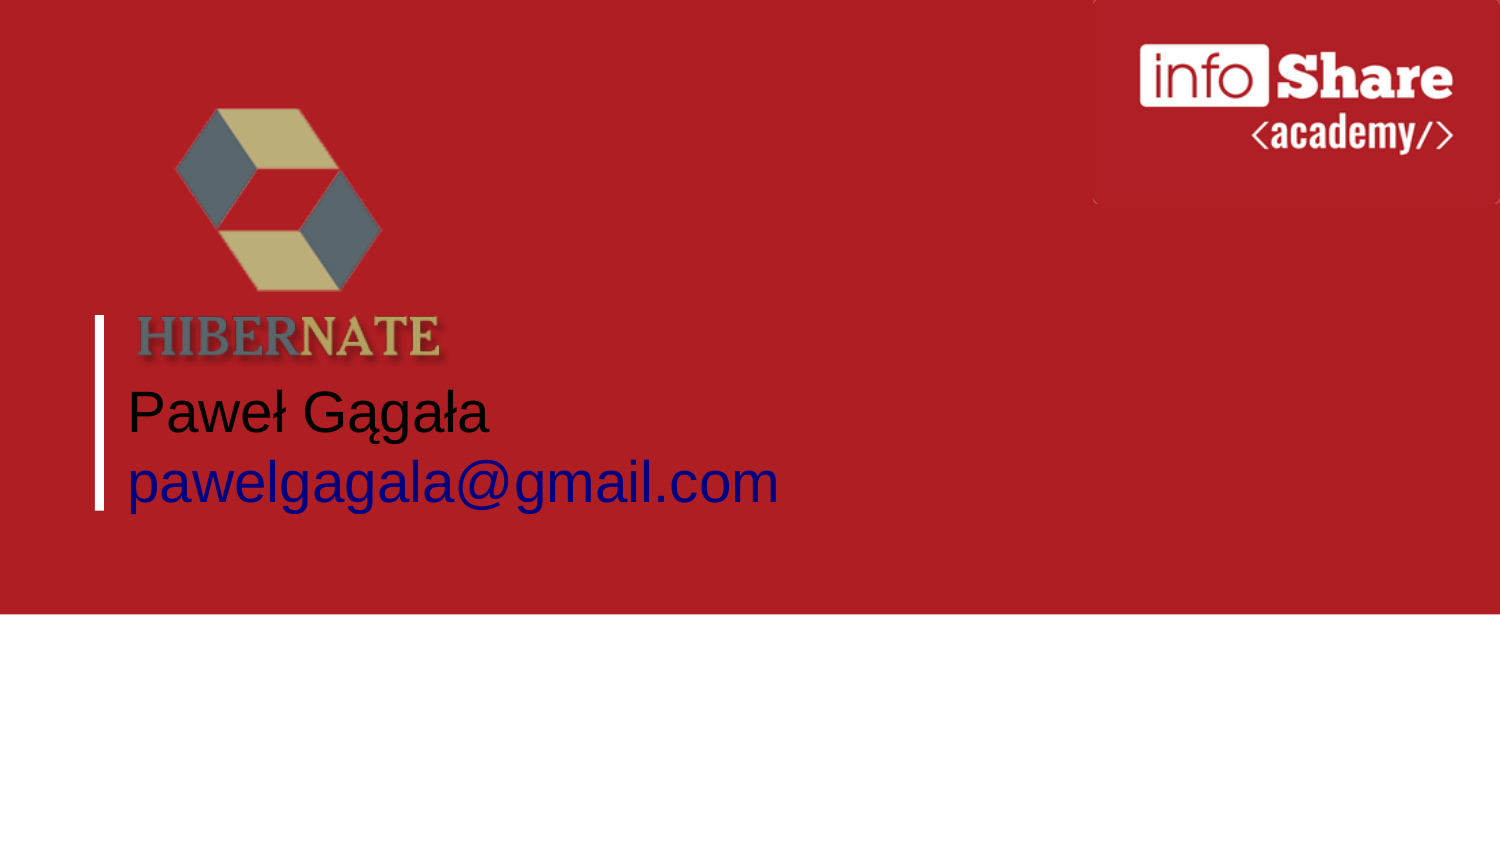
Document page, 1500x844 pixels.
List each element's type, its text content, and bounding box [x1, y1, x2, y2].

picture [136, 108, 449, 367]
picture [1093, 0, 1500, 204]
title Paweł Gągała pawelgagala@gmail.com [112, 314, 1138, 505]
